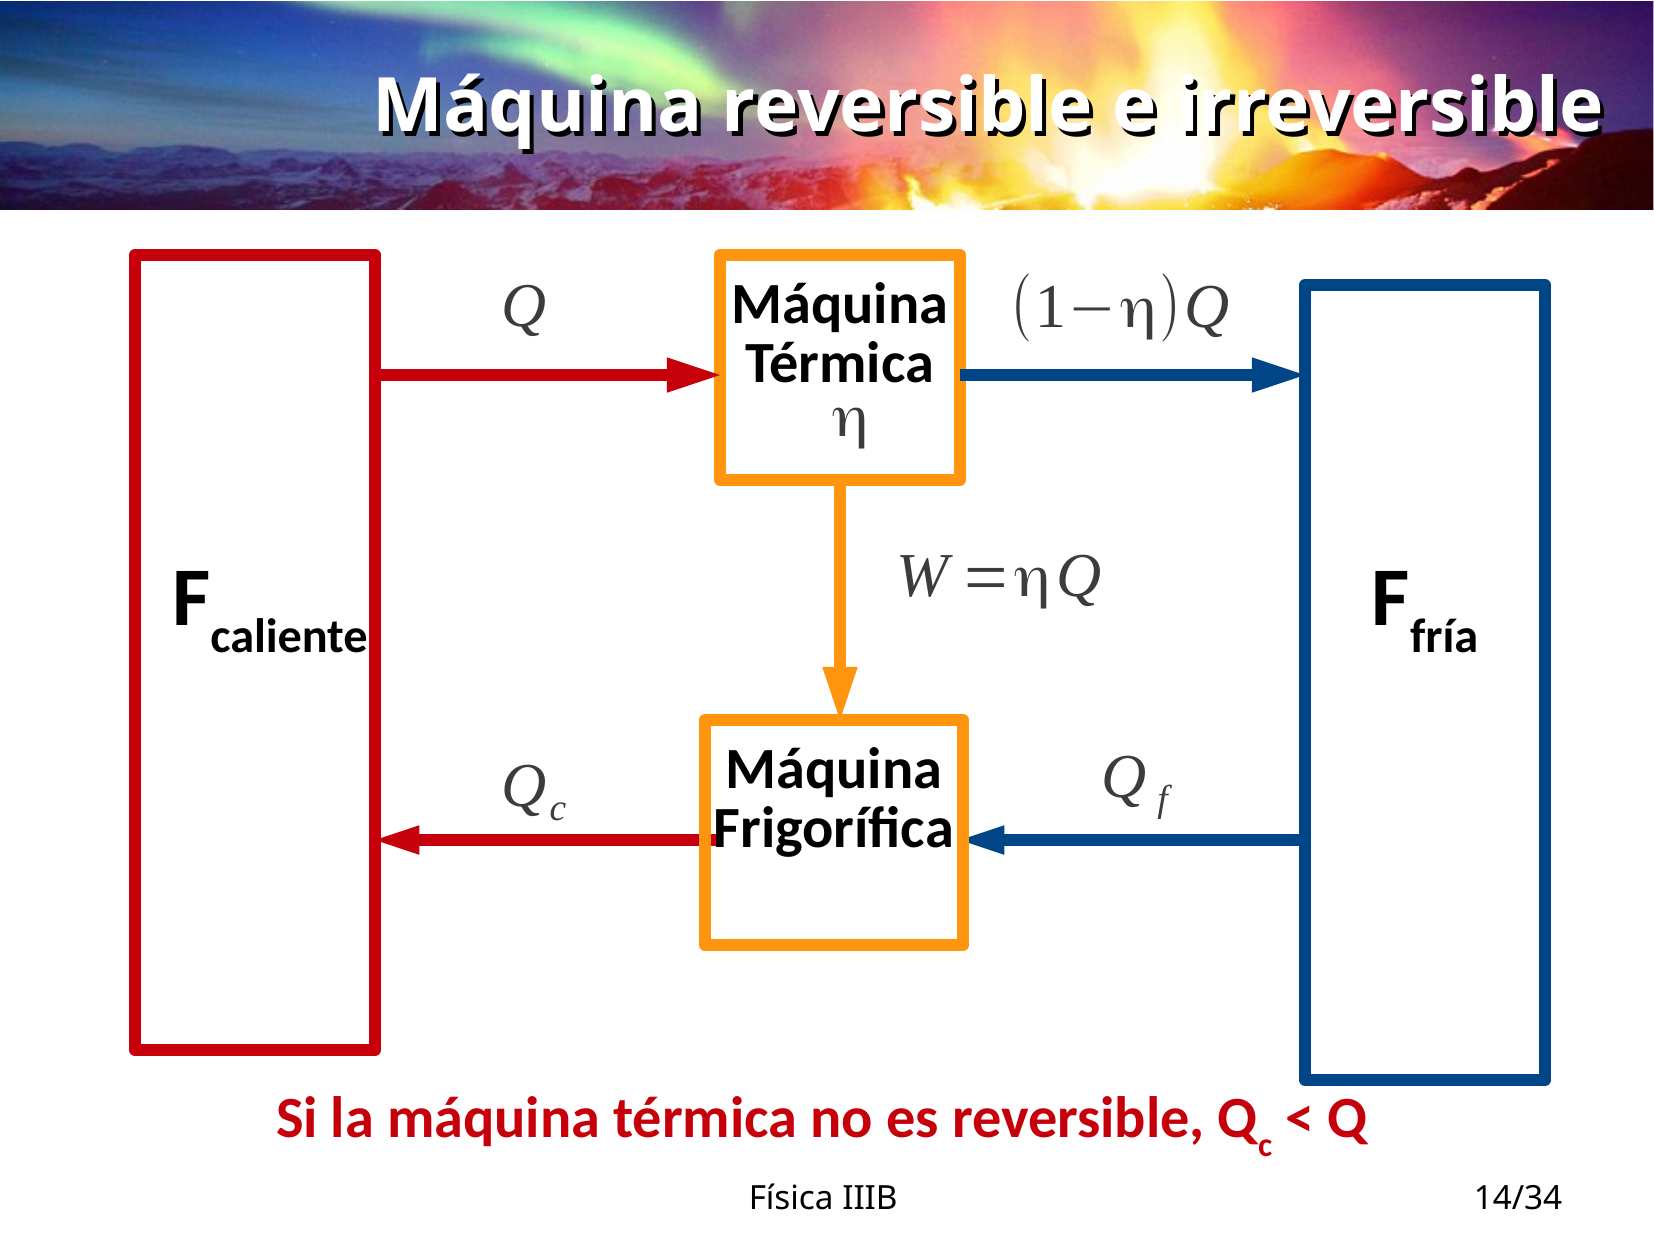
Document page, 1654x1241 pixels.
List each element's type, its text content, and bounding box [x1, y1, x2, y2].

text_box Fcaliente [150, 555, 391, 691]
chart [495, 270, 555, 339]
chart [1095, 741, 1184, 820]
chart [825, 405, 878, 452]
chart [890, 540, 1111, 612]
picture [0, 1, 1654, 210]
text_box Máquina Frigorífica [705, 720, 964, 946]
chart [1005, 270, 1239, 345]
text_box Ffría [1305, 555, 1546, 691]
title Máquina reversible e irreversible [45, 15, 1606, 191]
chart [495, 750, 574, 829]
text_box Si la máquina térmica no es reversible, Qc < Q [233, 1093, 1411, 1201]
text_box Máquina Térmica [720, 255, 961, 481]
